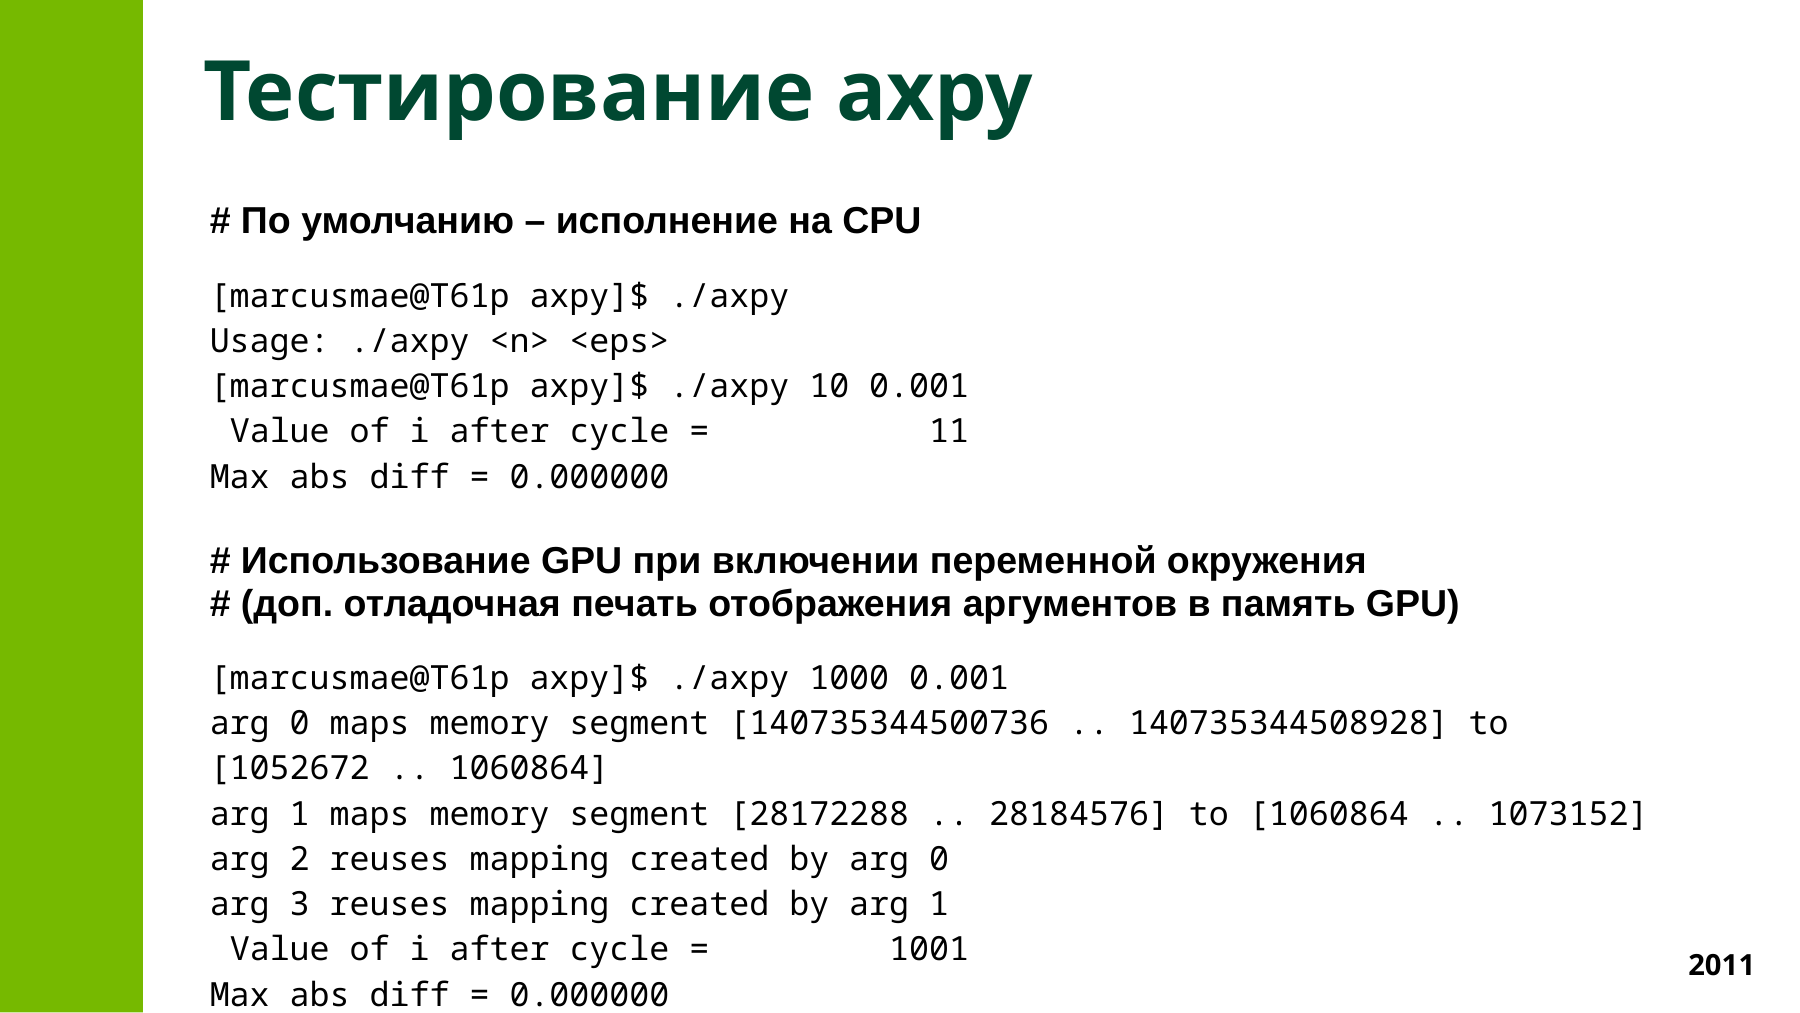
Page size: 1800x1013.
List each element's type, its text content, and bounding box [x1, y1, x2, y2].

text_box # По умолчанию – исполнение на CPU [marcusmae@T61p axpy]$ ./axpy Usage: ./axpy <n> <eps> [marcusmae@T61p axpy]$ ./axpy 10 0.001 Value of i after cycle = 11 Max abs diff = 0.000000 # Использование GPU при включении переменной окружения # (доп. отладочная печать отображения аргументов в память GPU) [marcusmae@T61p axpy]$ ./axpy 1000 0.001 arg 0 maps memory segment [140735344500736 .. 140735344508928] to [1052672 .. 1060864] arg 1 maps memory segment [28172288 .. 28184576] to [1060864 .. 1073152] arg 2 reuses mapping created by arg 0 arg 3 reuses mapping created by arg 1 Value of i after cycle = 1001 Max abs diff = 0.000000 [195, 192, 1726, 936]
title Тестирование axpy [188, 40, 1733, 211]
